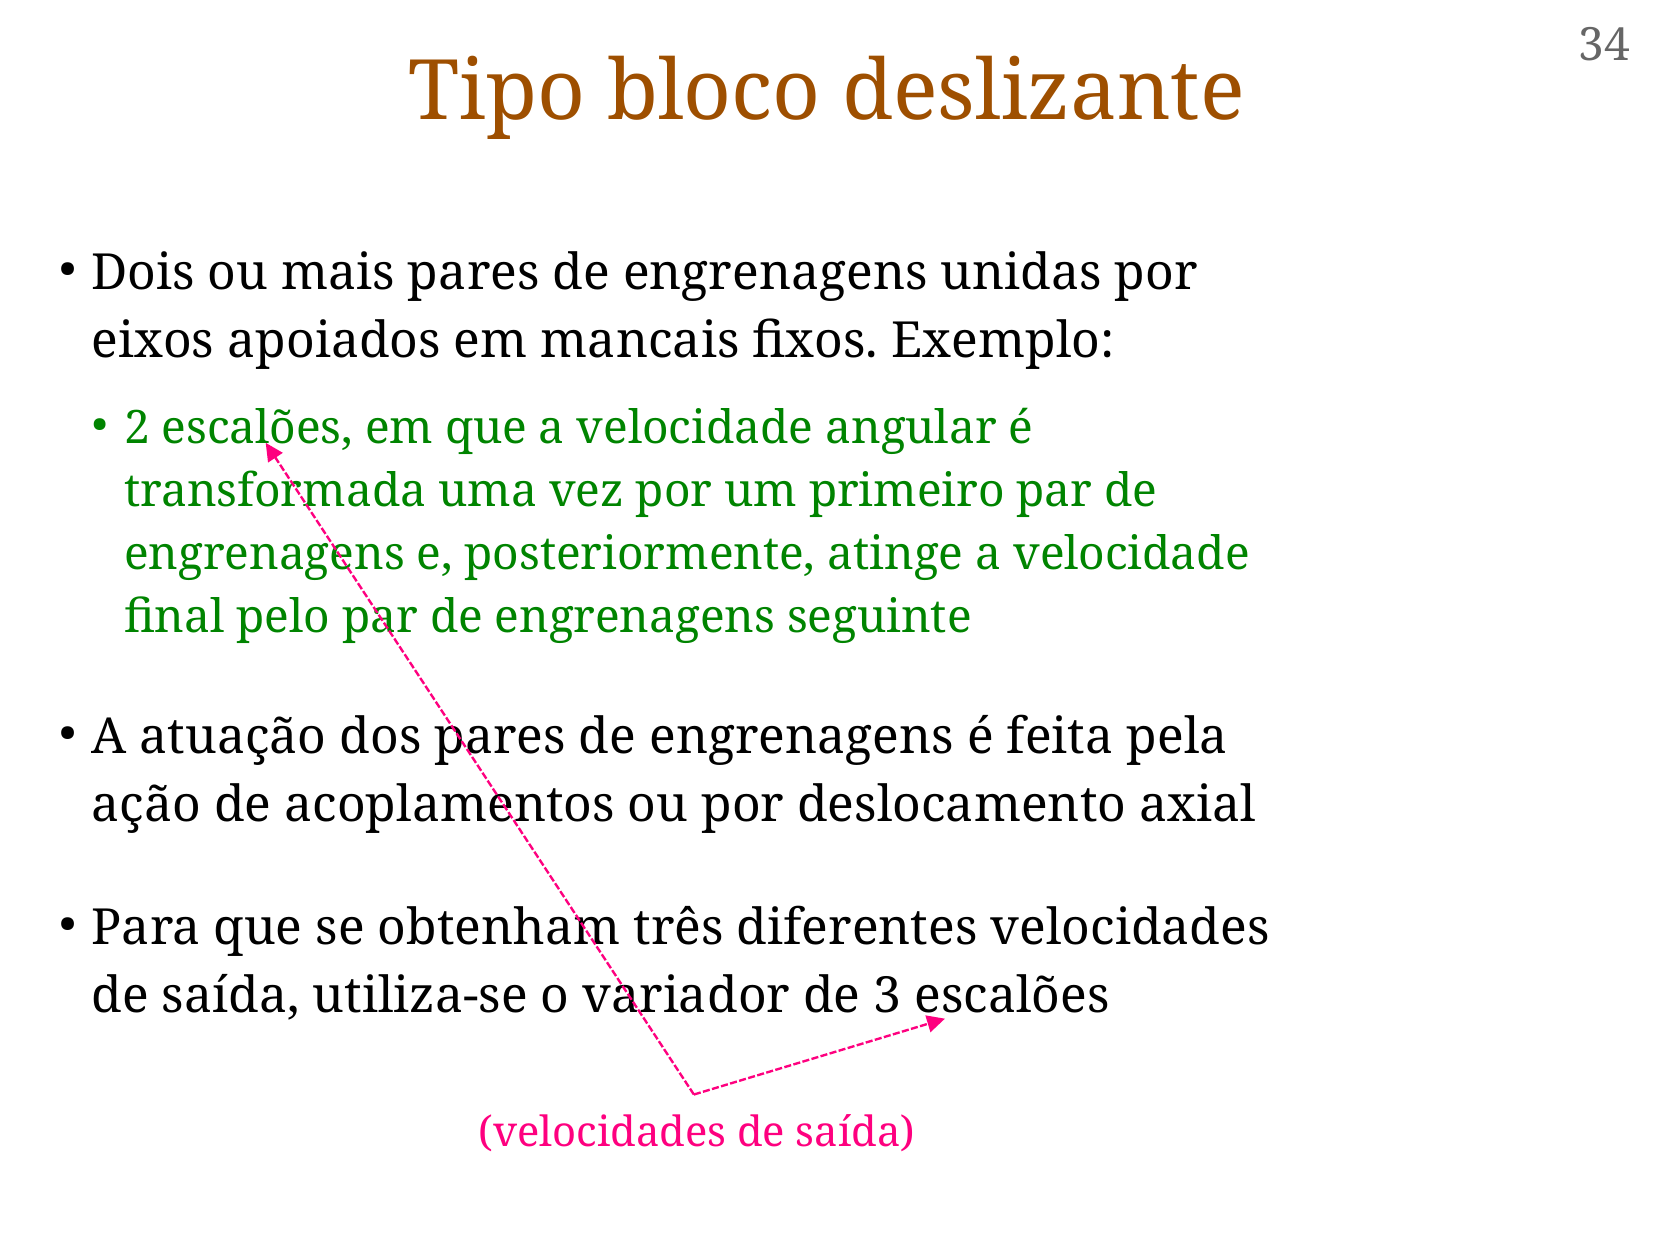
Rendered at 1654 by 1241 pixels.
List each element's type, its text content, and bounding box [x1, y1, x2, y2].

list Dois ou mais pares de engrenagens unidas por eixos apoiados em mancais fixos. Exemplo: 2 escalões, em que a velocidade angular é transformada uma vez por um primeiro par de engrenagens e, posteriormente, atinge a velocidade final pelo par de engrenagens seguinte A atuação dos pares de engrenagens é feita pela ação de acoplamentos ou por deslocamento axial Para que se obtenham três diferentes velocidades de saída, utiliza-se o variador de 3 escalões [59, 236, 1285, 1211]
text_box (velocidades de saída) [463, 1094, 931, 1167]
title Tipo bloco deslizante [59, 29, 1595, 148]
